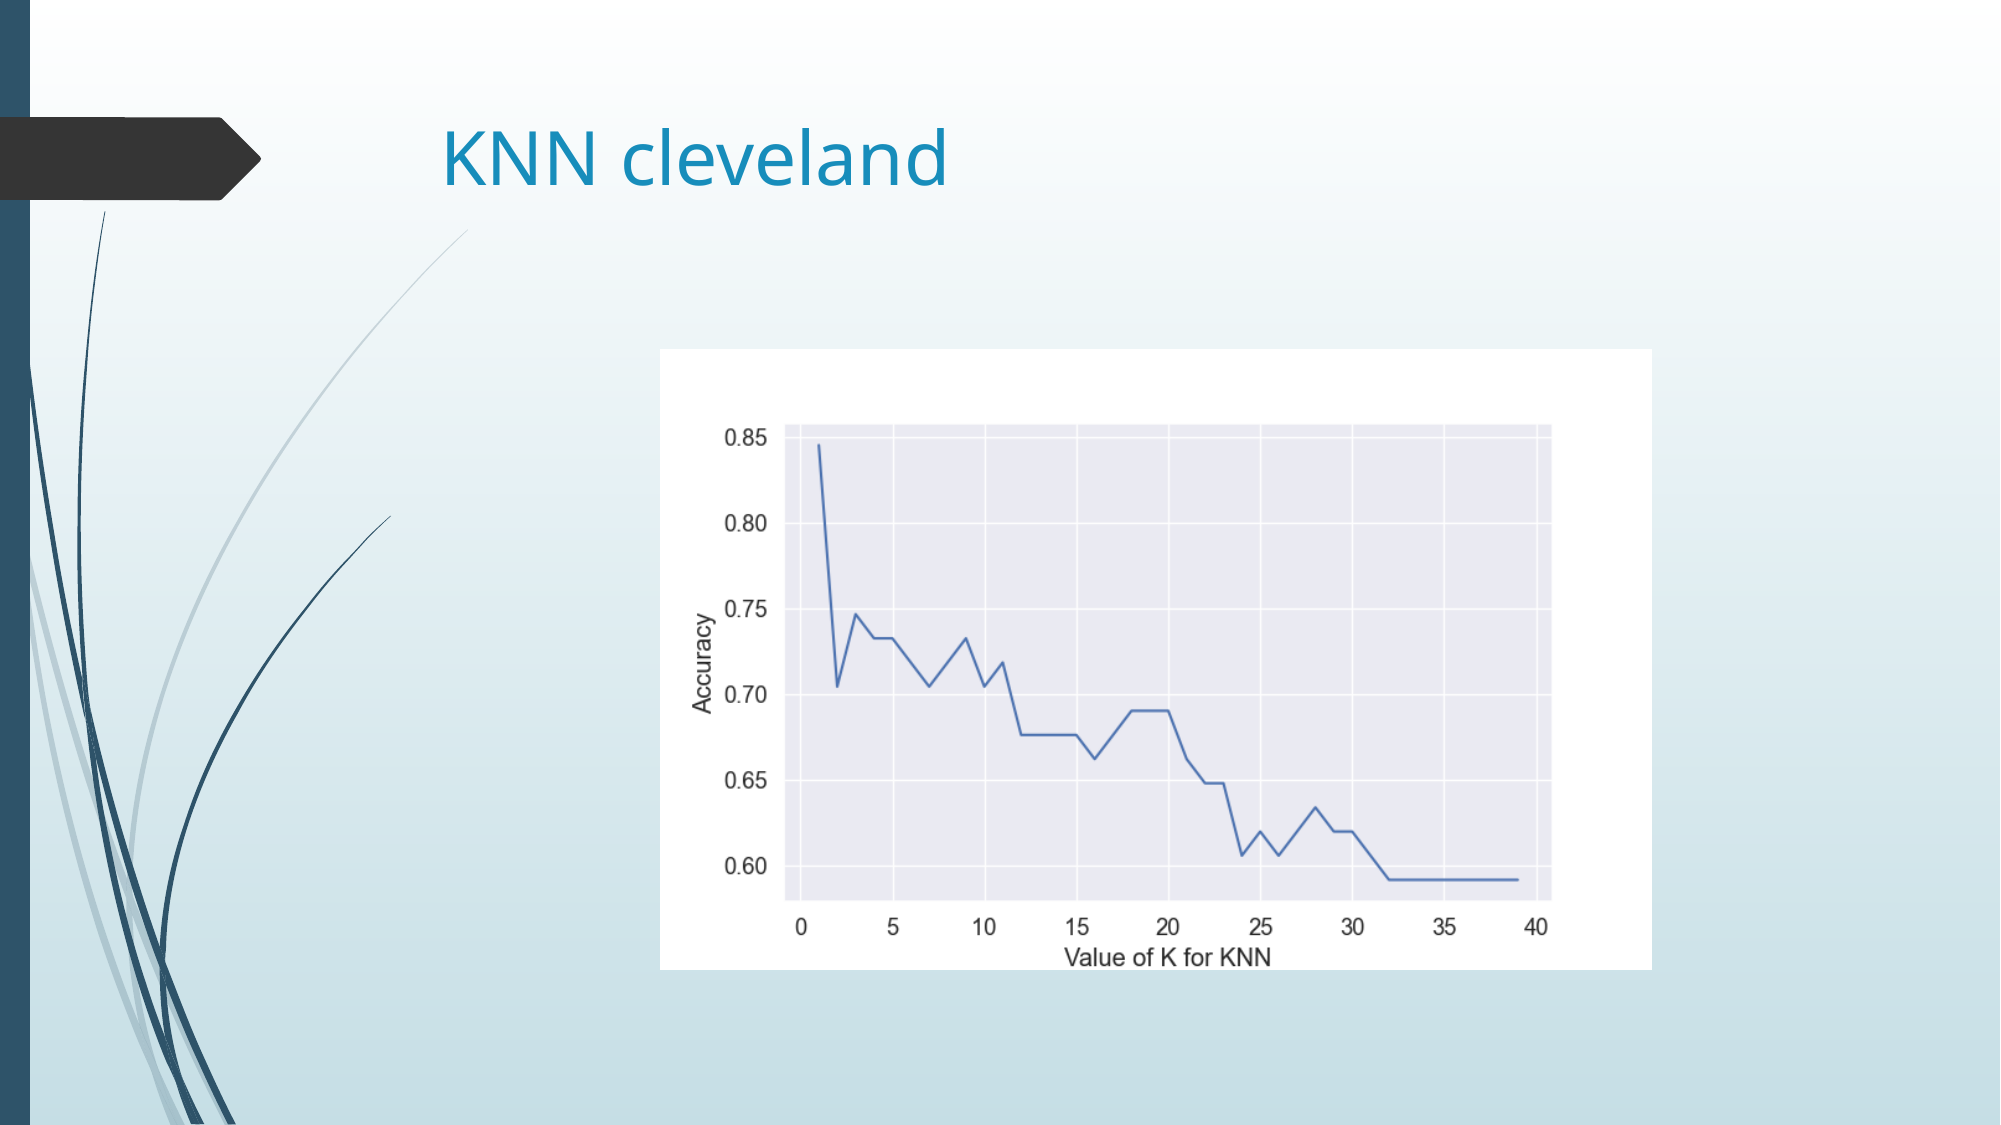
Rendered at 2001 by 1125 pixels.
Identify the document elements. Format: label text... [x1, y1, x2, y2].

title KNN cleveland [425, 102, 1888, 313]
picture [660, 350, 1652, 970]
